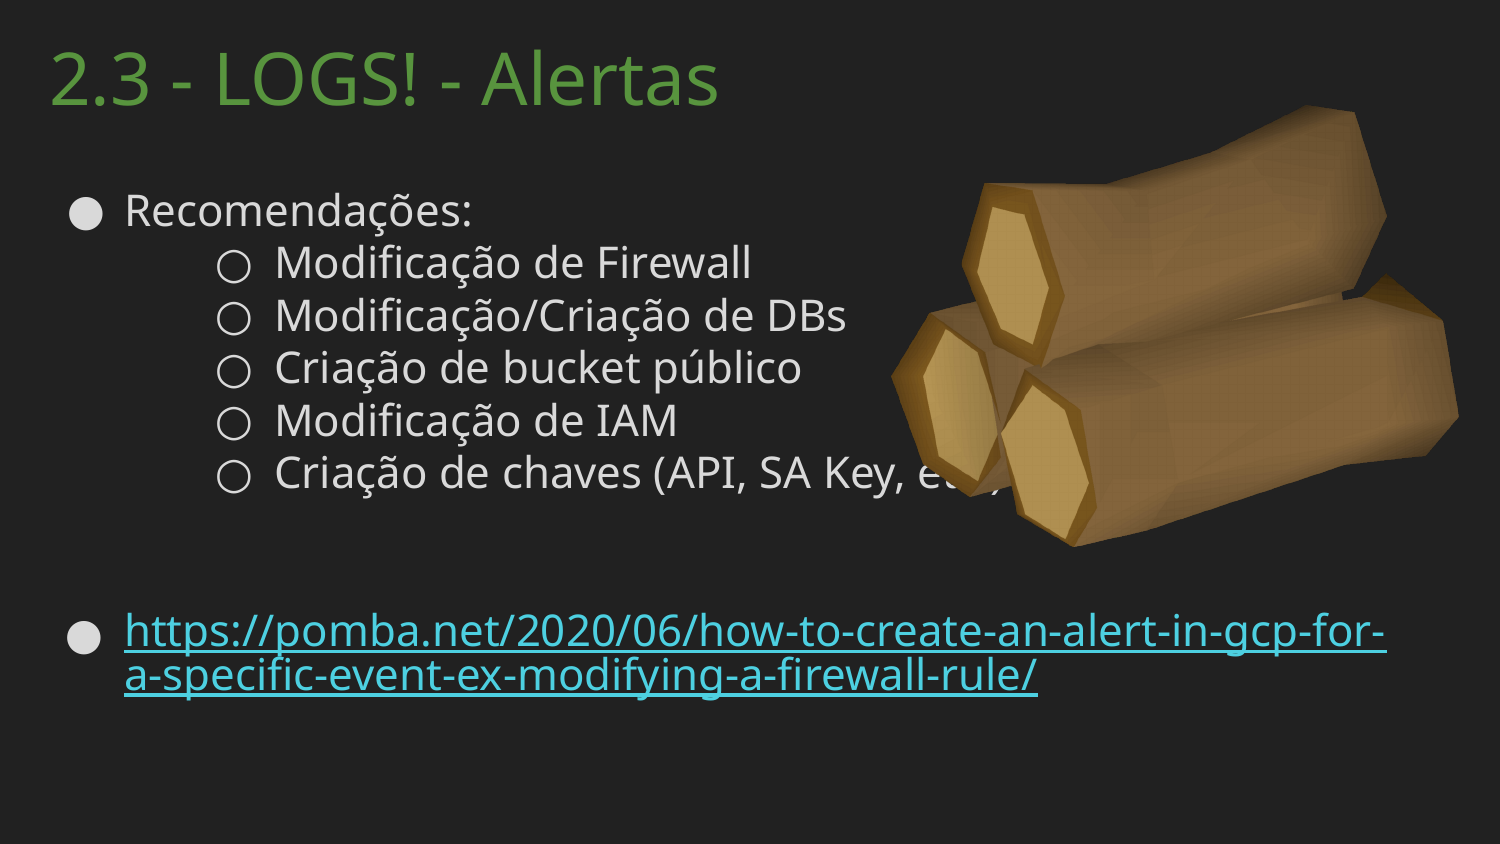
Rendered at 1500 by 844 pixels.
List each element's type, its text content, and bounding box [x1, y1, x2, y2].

title 2.3 - LOGS! - Alertas [34, 17, 1432, 167]
text_box Recomendações: Modificação de Firewall Modificação/Criação de DBs Criação de bucket público Modificação de IAM Criação de chaves (API, SA Key, etc.) https://pomba.net/2020/06/how-to-create-an-alert-in-gcp-for-a-specific-event-ex-modifying-a-firewall-rule/ [34, 167, 1415, 730]
picture [891, 105, 1459, 547]
